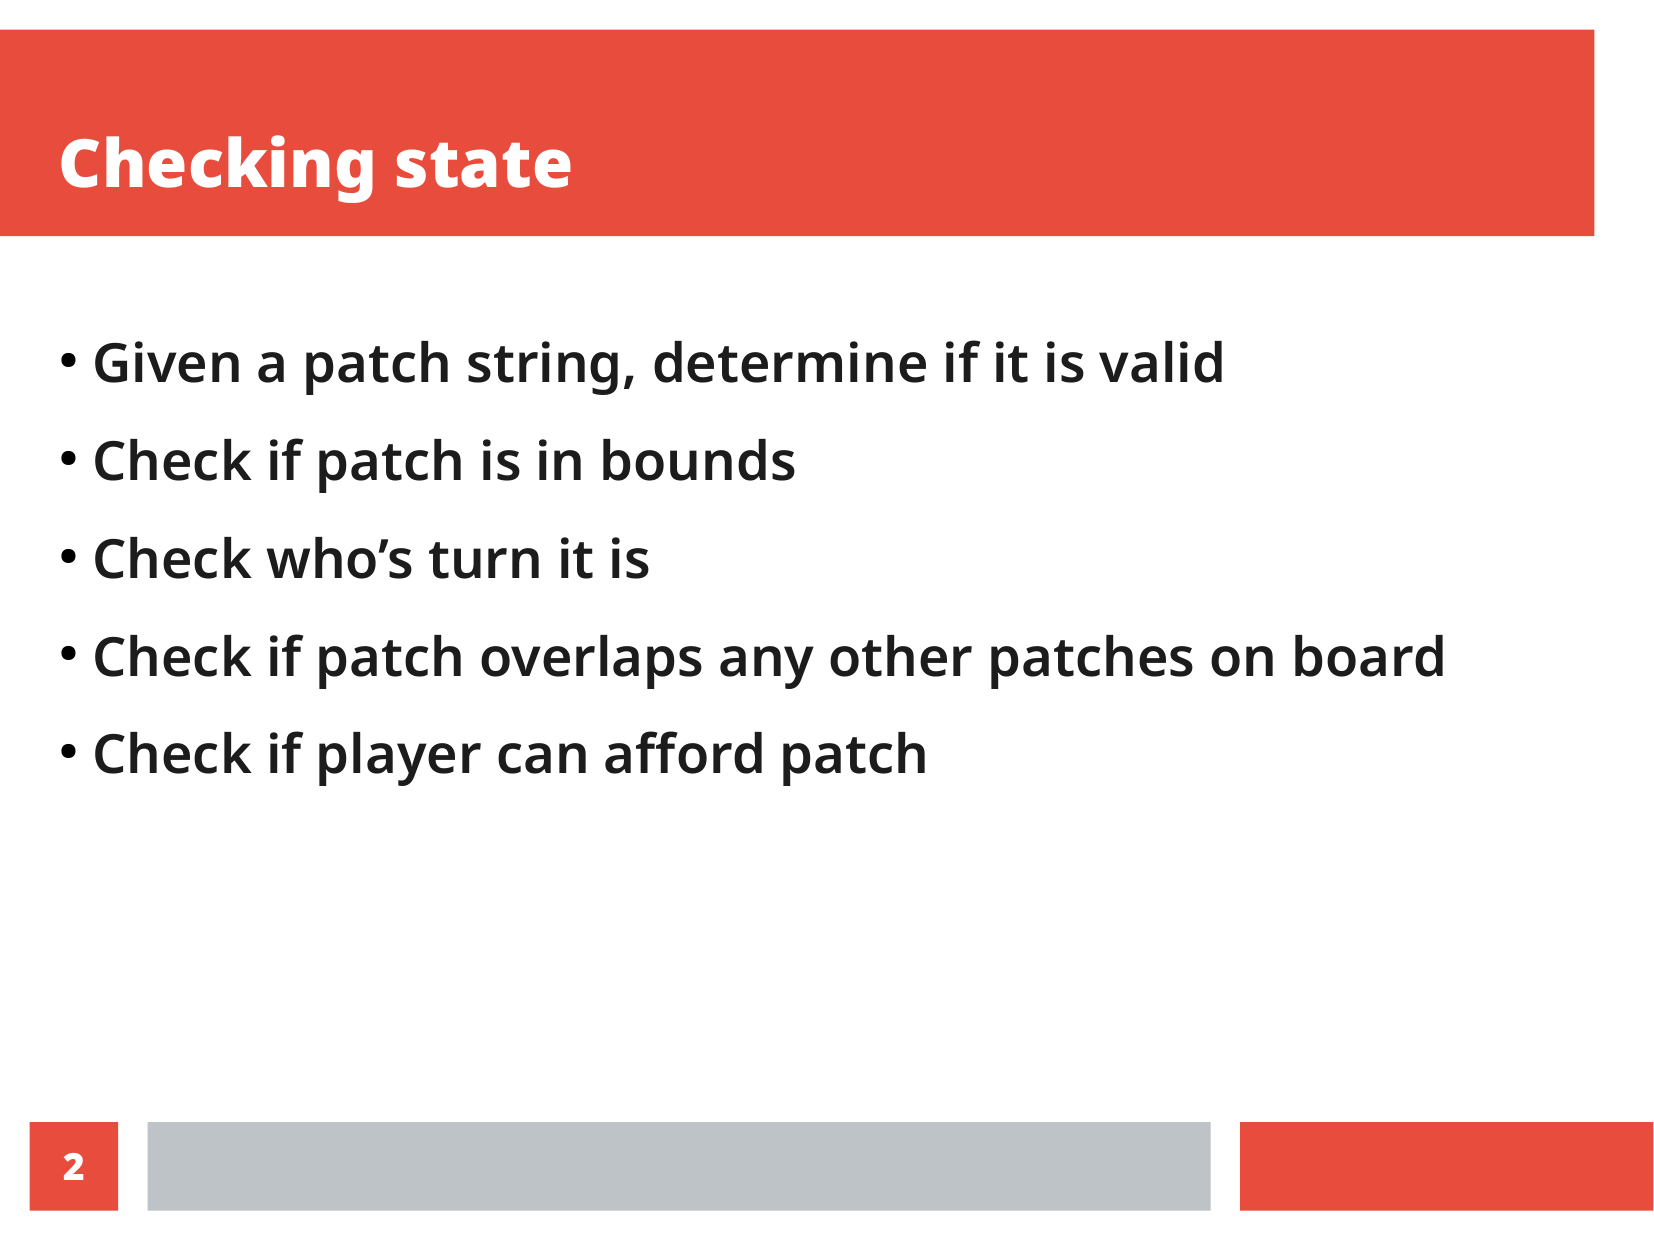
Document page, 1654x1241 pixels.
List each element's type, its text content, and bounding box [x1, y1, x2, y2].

list Given a patch string, determine if it is valid Check if patch is in bounds Check who’s turn it is Check if patch overlaps any other patches on board Check if player can afford patch [59, 324, 1565, 1093]
title Checking state [59, 59, 1595, 207]
